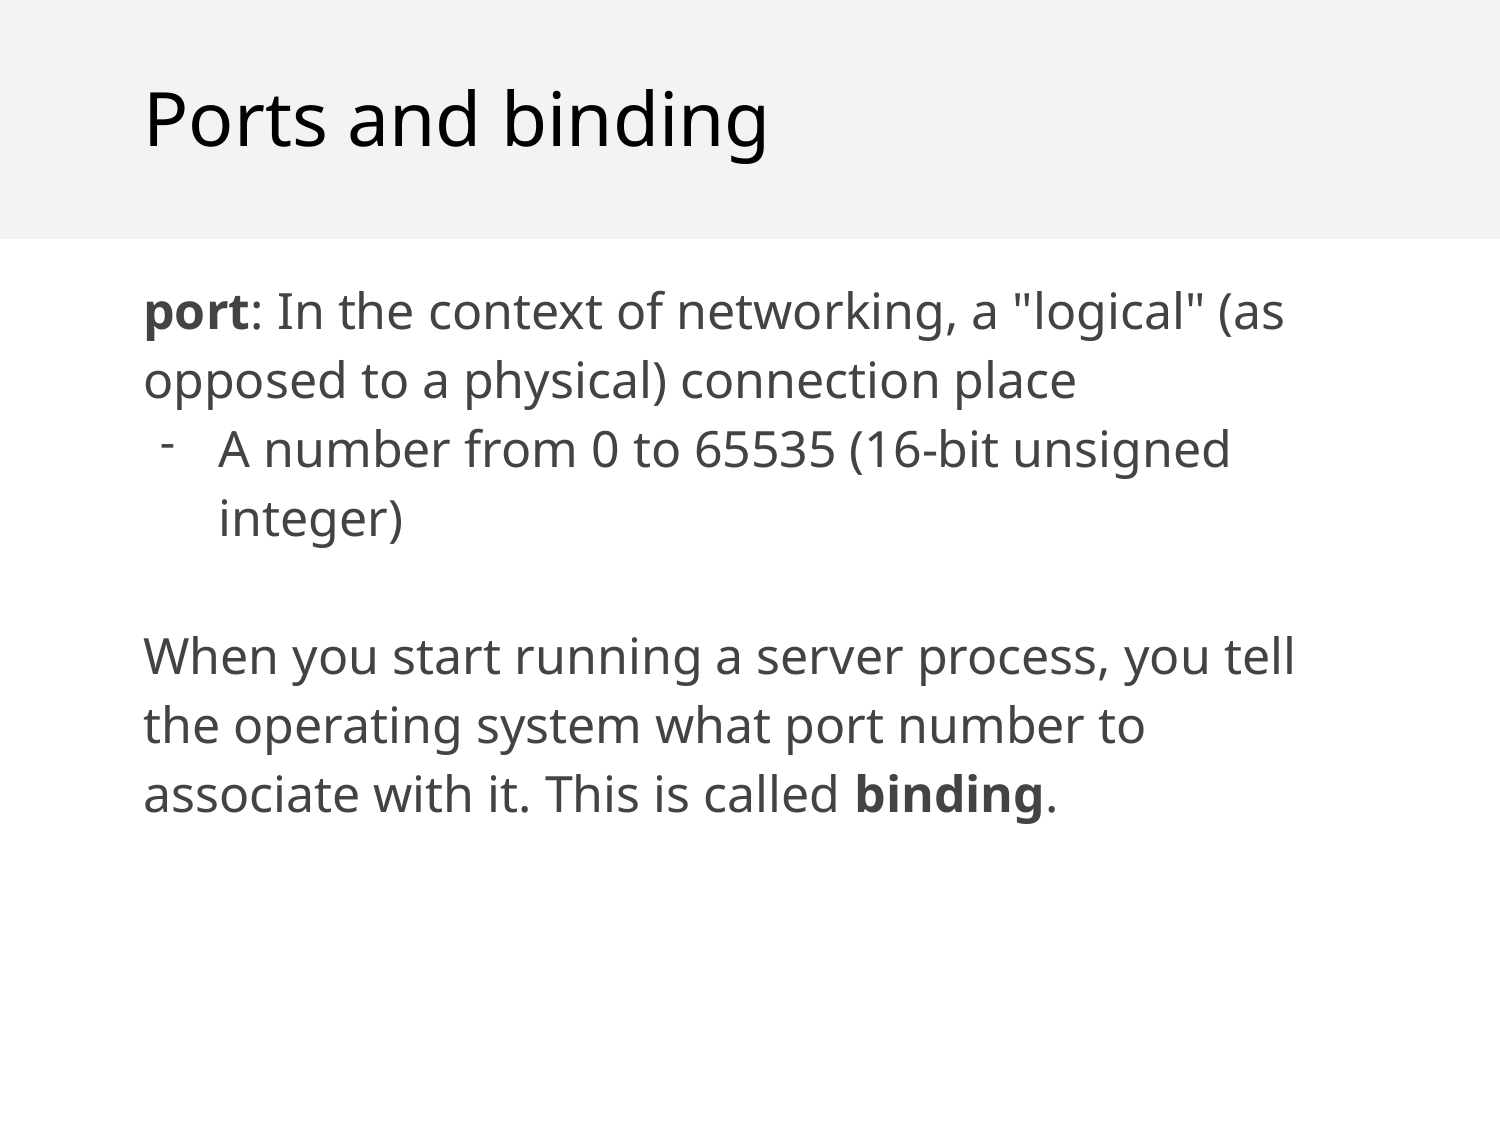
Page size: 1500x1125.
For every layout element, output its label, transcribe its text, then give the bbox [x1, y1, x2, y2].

list port: In the context of networking, a "logical" (as opposed to a physical) connection place A number from 0 to 65535 (16-bit unsigned integer) When you start running a server process, you tell the operating system what port number to associate with it. This is called binding. [128, 255, 1372, 751]
title Ports and binding [128, 56, 1372, 183]
